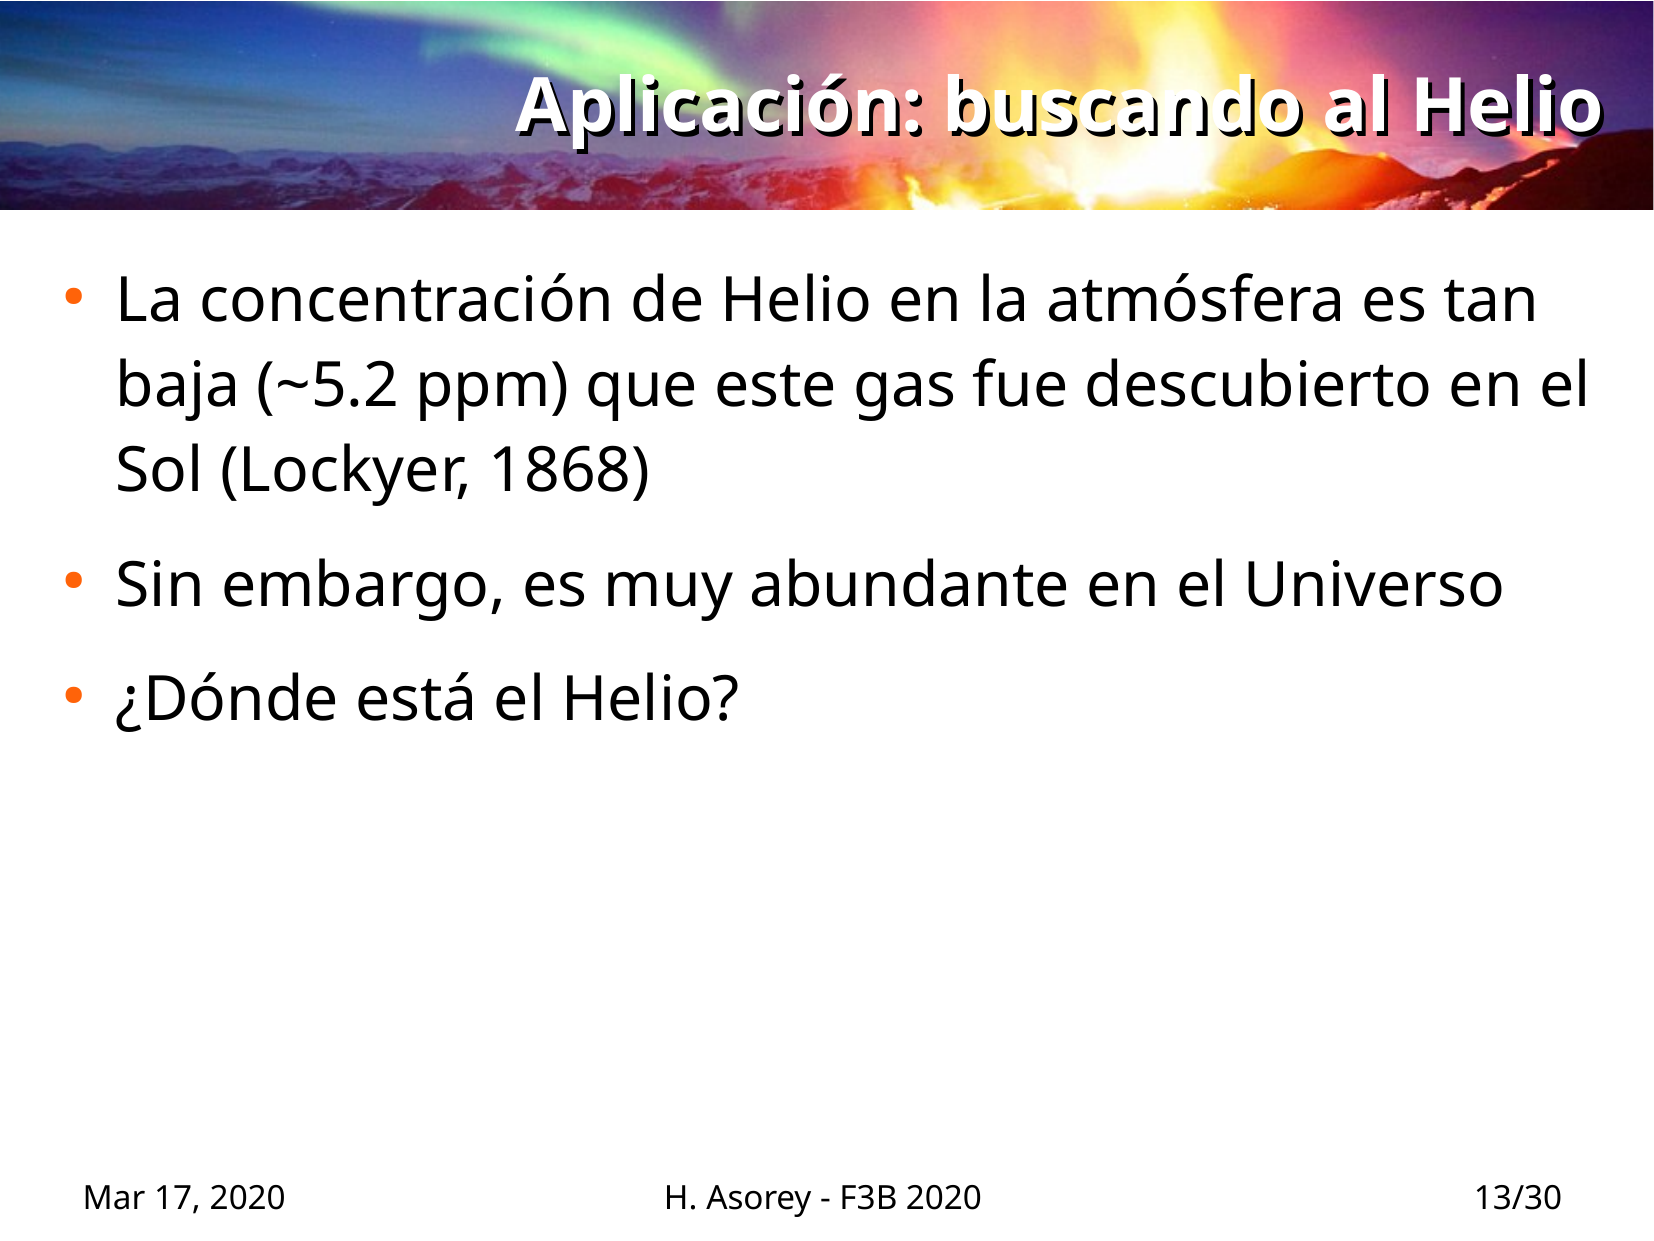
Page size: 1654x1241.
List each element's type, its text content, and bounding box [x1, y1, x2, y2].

title Aplicación: buscando al Helio [45, 15, 1606, 191]
list La concentración de Helio en la atmósfera es tan baja (~5.2 ppm) que este gas fue descubierto en el Sol (Lockyer, 1868) Sin embargo, es muy abundante en el Universo ¿Dónde está el Helio? [45, 255, 1606, 1156]
picture [0, 1, 1654, 210]
